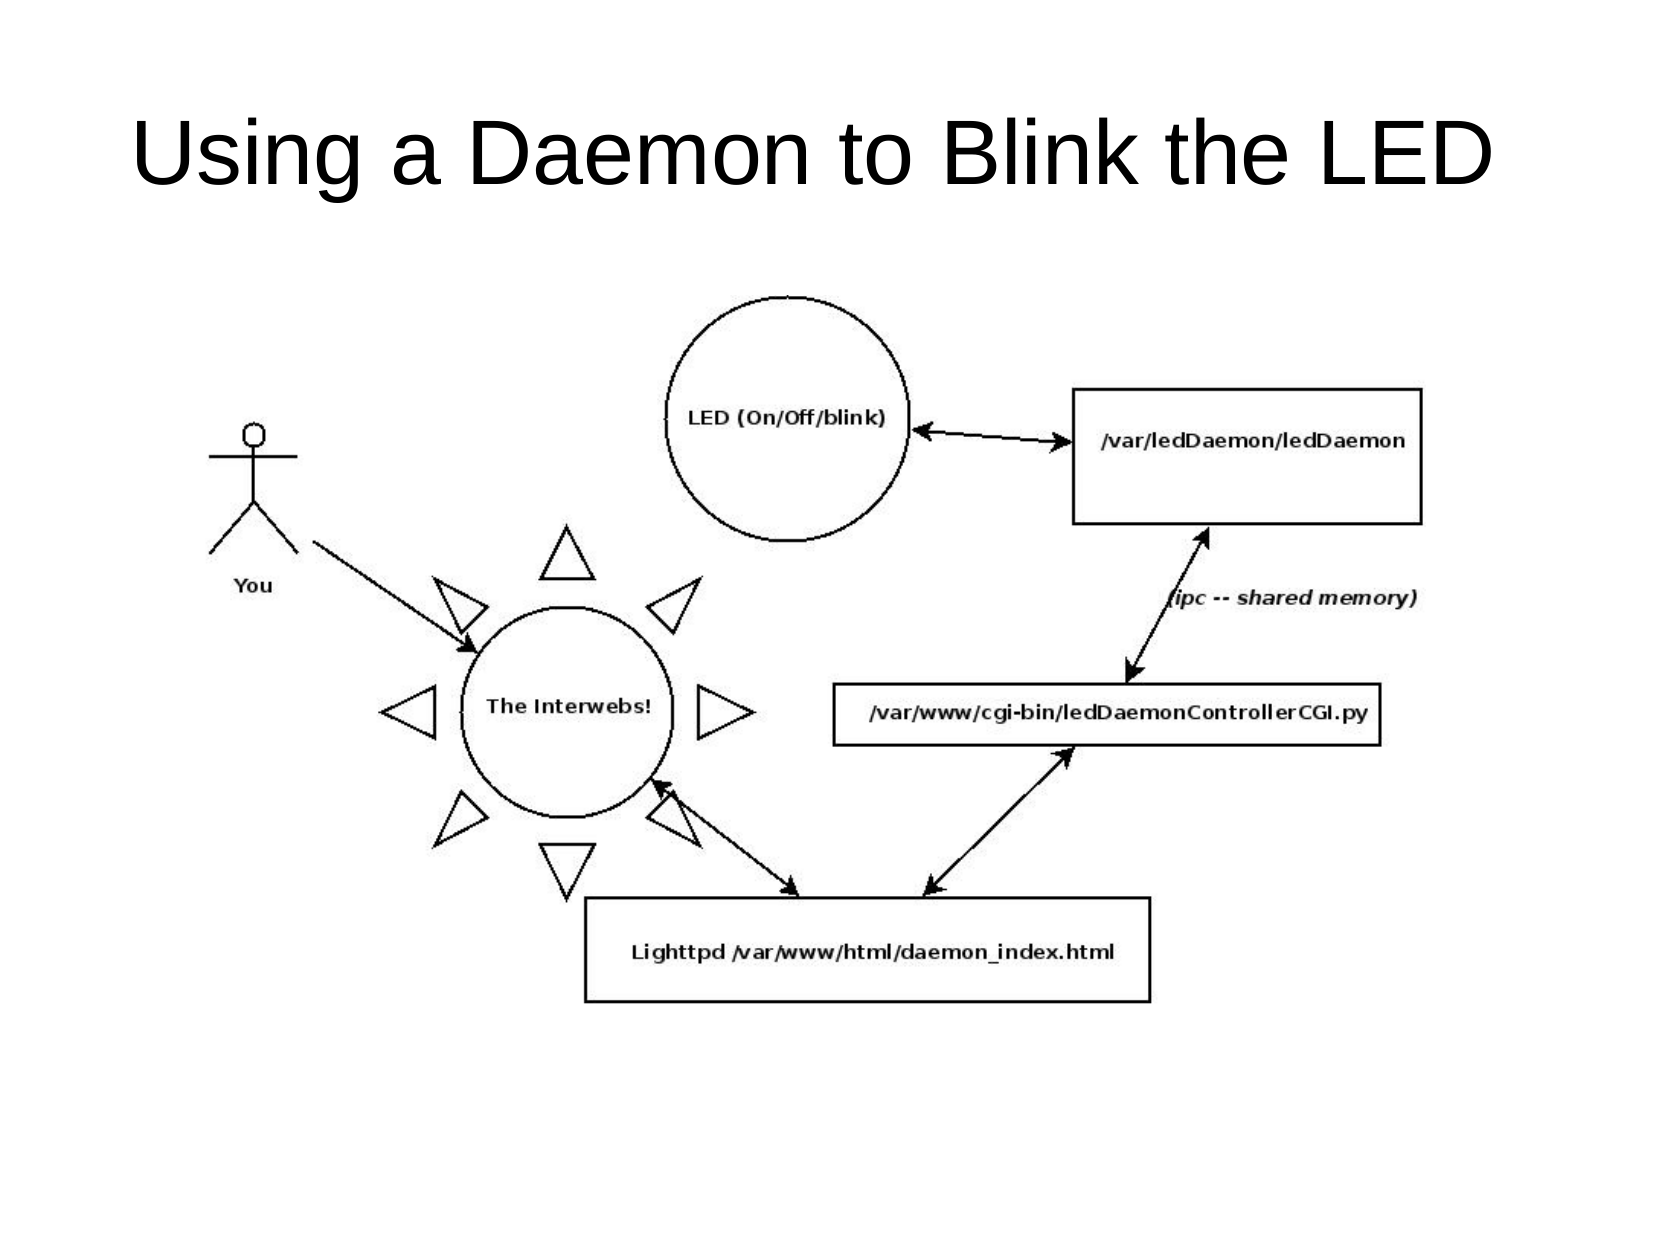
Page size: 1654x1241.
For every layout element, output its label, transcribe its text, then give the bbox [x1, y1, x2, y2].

title Using a Daemon to Blink the LED [82, 49, 1571, 257]
picture [194, 295, 1426, 1005]
